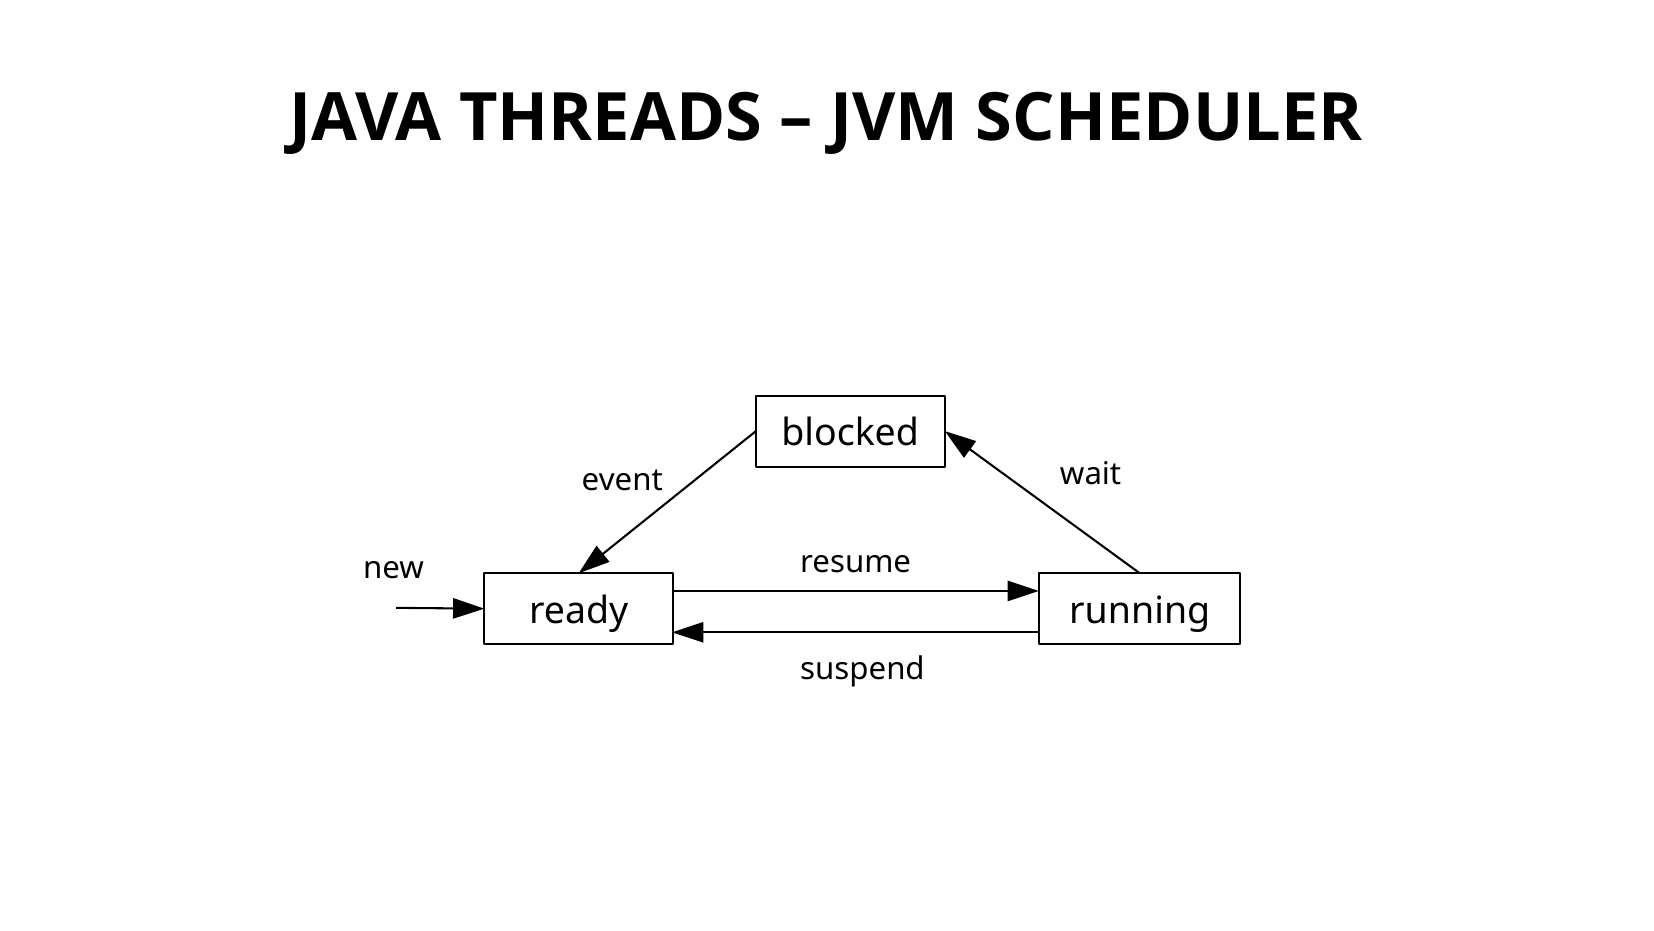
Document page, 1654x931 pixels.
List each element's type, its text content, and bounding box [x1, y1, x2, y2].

text_box ready [484, 573, 674, 645]
text_box resume [785, 531, 934, 585]
text_box running [1039, 573, 1241, 645]
text_box new [348, 537, 443, 591]
text_box event [566, 449, 691, 508]
text_box wait [1045, 443, 1146, 503]
text_box blocked [755, 395, 945, 467]
text_box suspend [785, 638, 945, 697]
title JAVA THREADS – JVM SCHEDULER [82, 36, 1571, 193]
